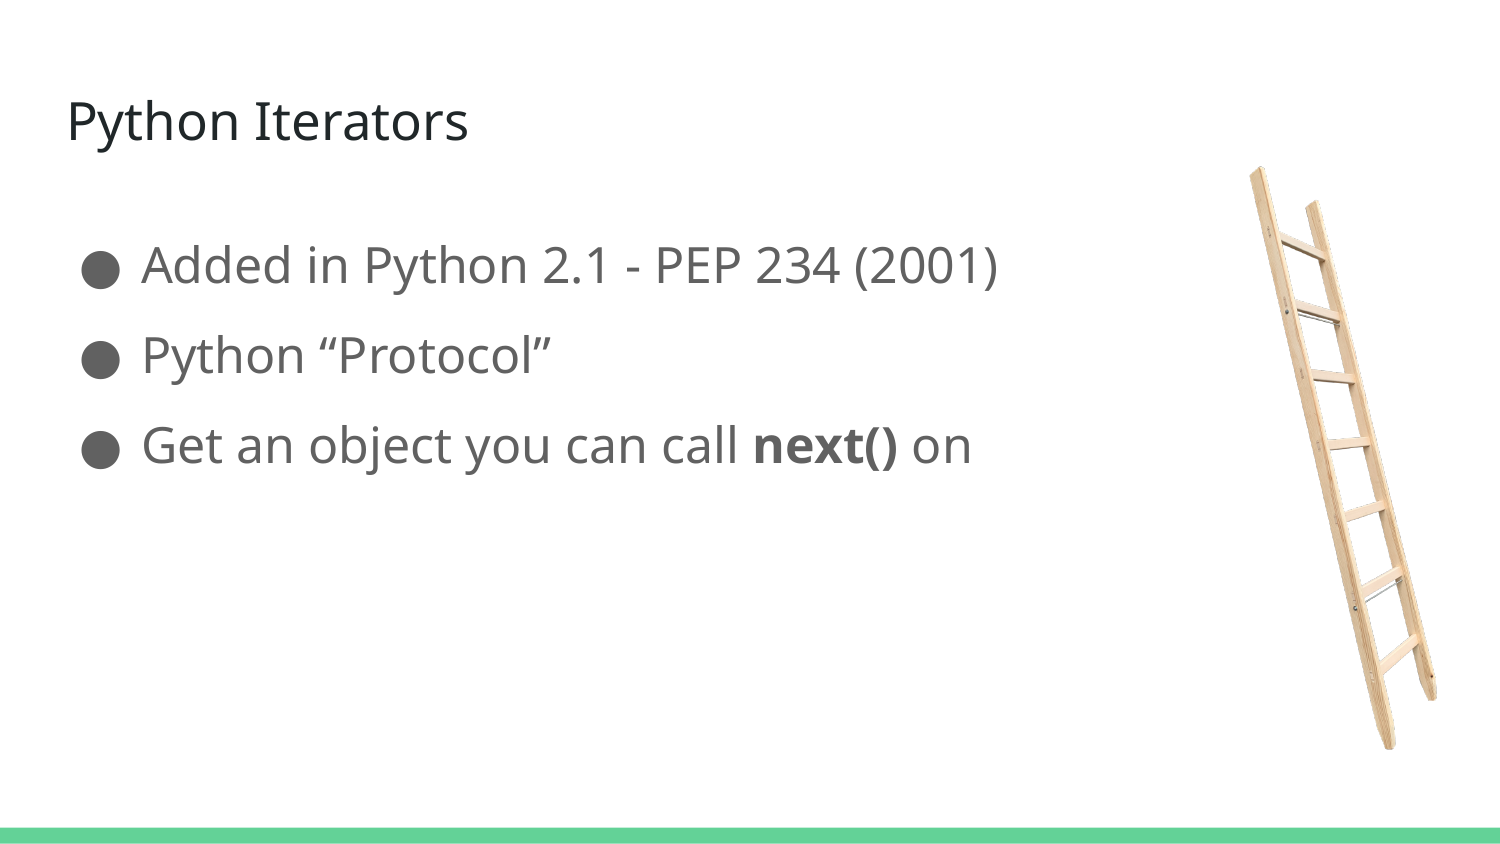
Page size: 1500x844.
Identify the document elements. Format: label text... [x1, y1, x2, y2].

list Added in Python 2.1 - PEP 234 (2001) Python “Protocol” Get an object you can call next() on [51, 189, 1249, 750]
picture [1249, 166, 1437, 750]
title Python Iterators [51, 72, 1449, 167]
